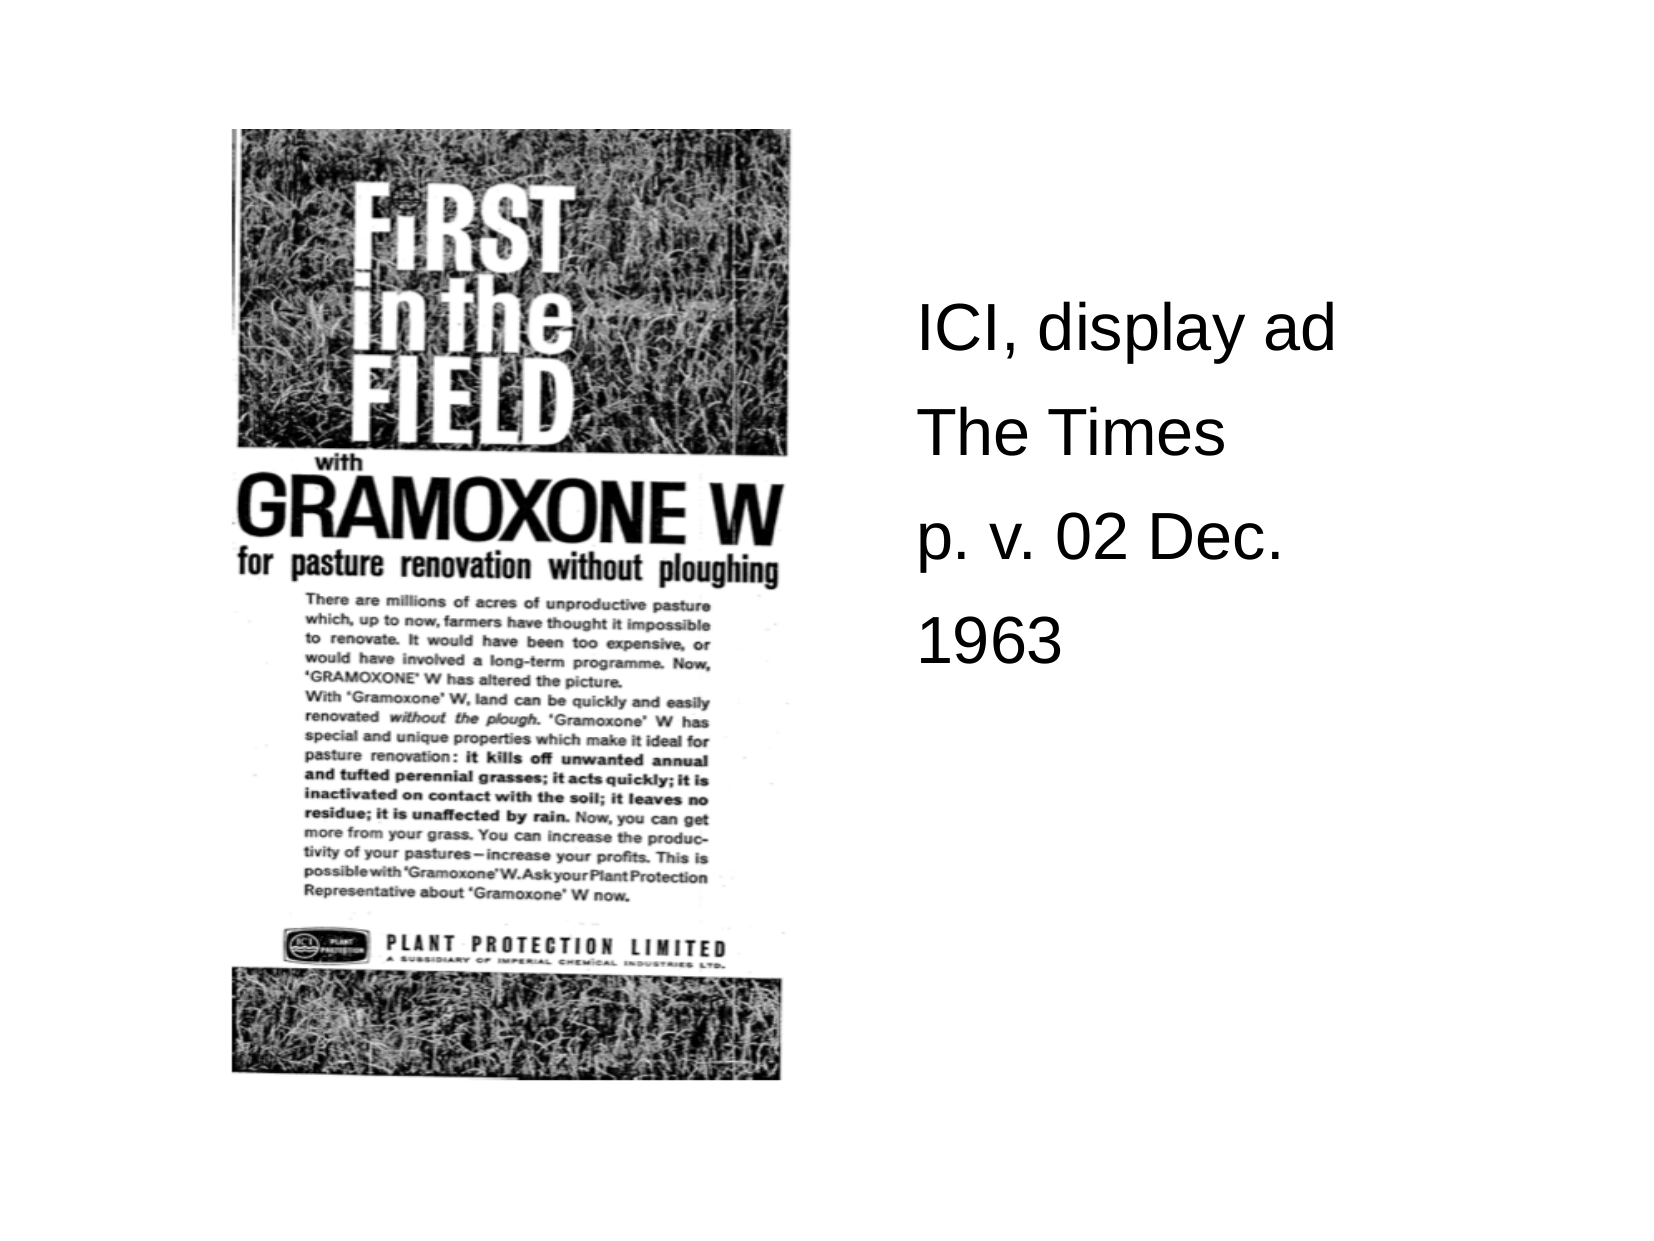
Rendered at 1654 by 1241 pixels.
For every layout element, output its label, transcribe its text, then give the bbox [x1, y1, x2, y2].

picture [214, 129, 804, 1090]
list ICI, display ad The Times p. v. 02 Dec. 1963 [845, 290, 1572, 1010]
